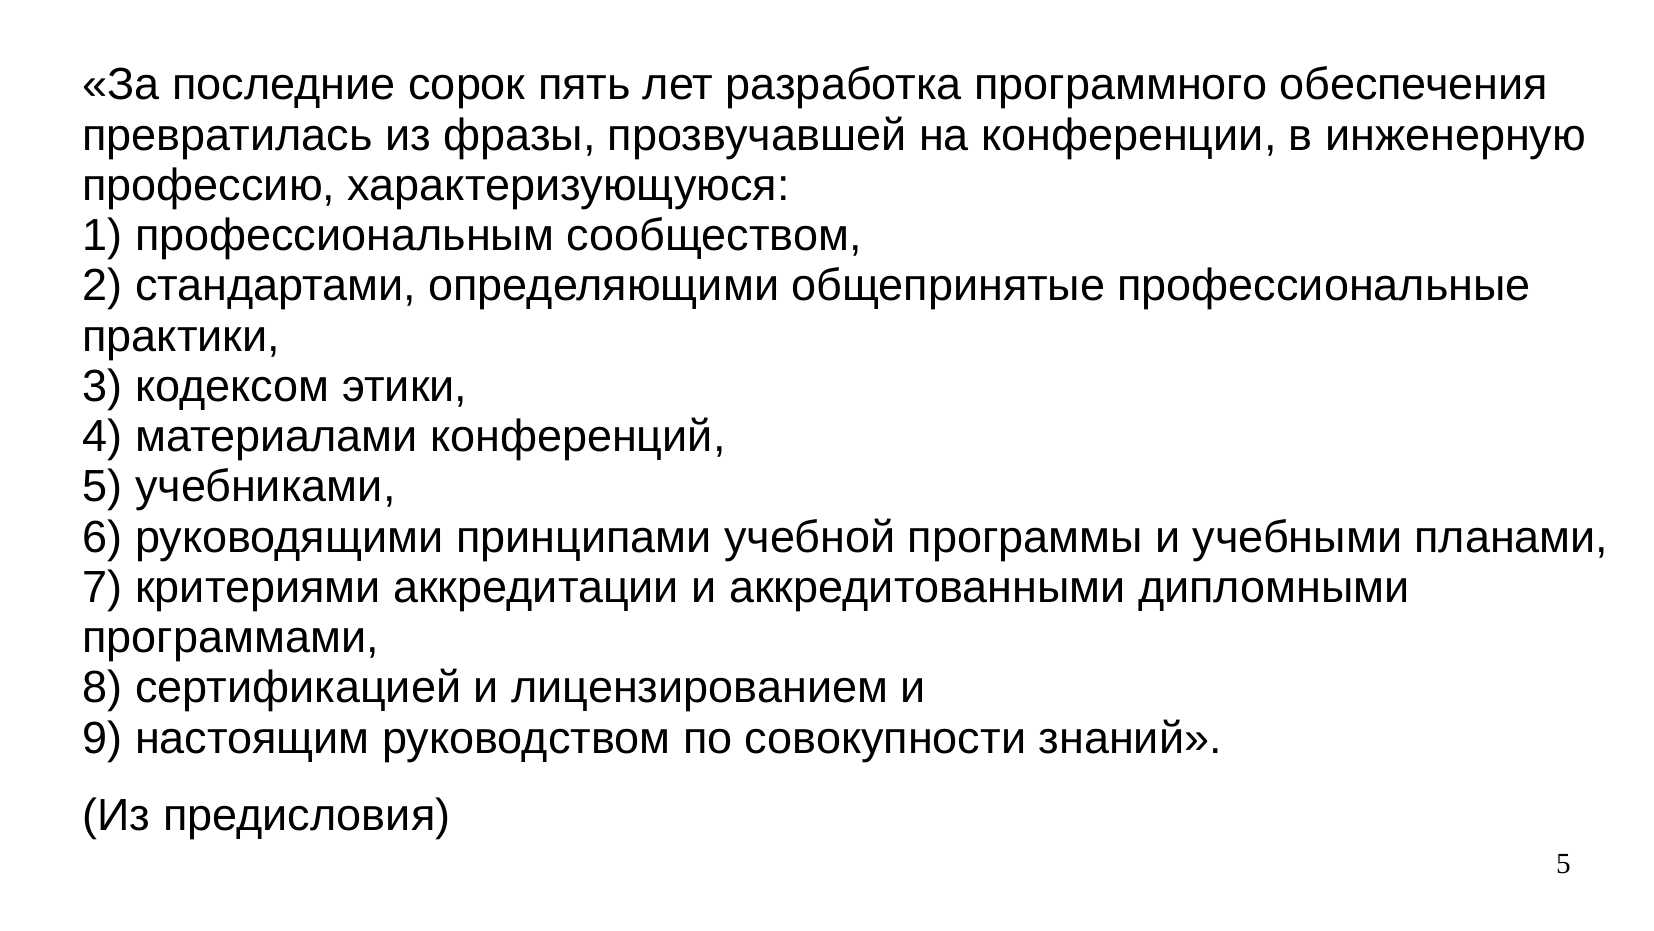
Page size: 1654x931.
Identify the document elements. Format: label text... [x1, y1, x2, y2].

list «За последние сорок пять лет разработка программного обеспечения превратилась из фразы, прозвучавшей на конференции, в инженерную профессию, характеризующуюся: 1) профессиональным сообществом, 2) стандартами, определяющими общепринятые профессиональные практики, 3) кодексом этики, 4) материалами конференций, 5) учебниками, 6) руководящими принципами учебной программы и учебными планами, 7) критериями аккредитации и аккредитованными дипломными программами, 8) сертификацией и лицензированием и 9) настоящим руководством по совокупности знаний». (Из предисловия) [82, 59, 1625, 886]
